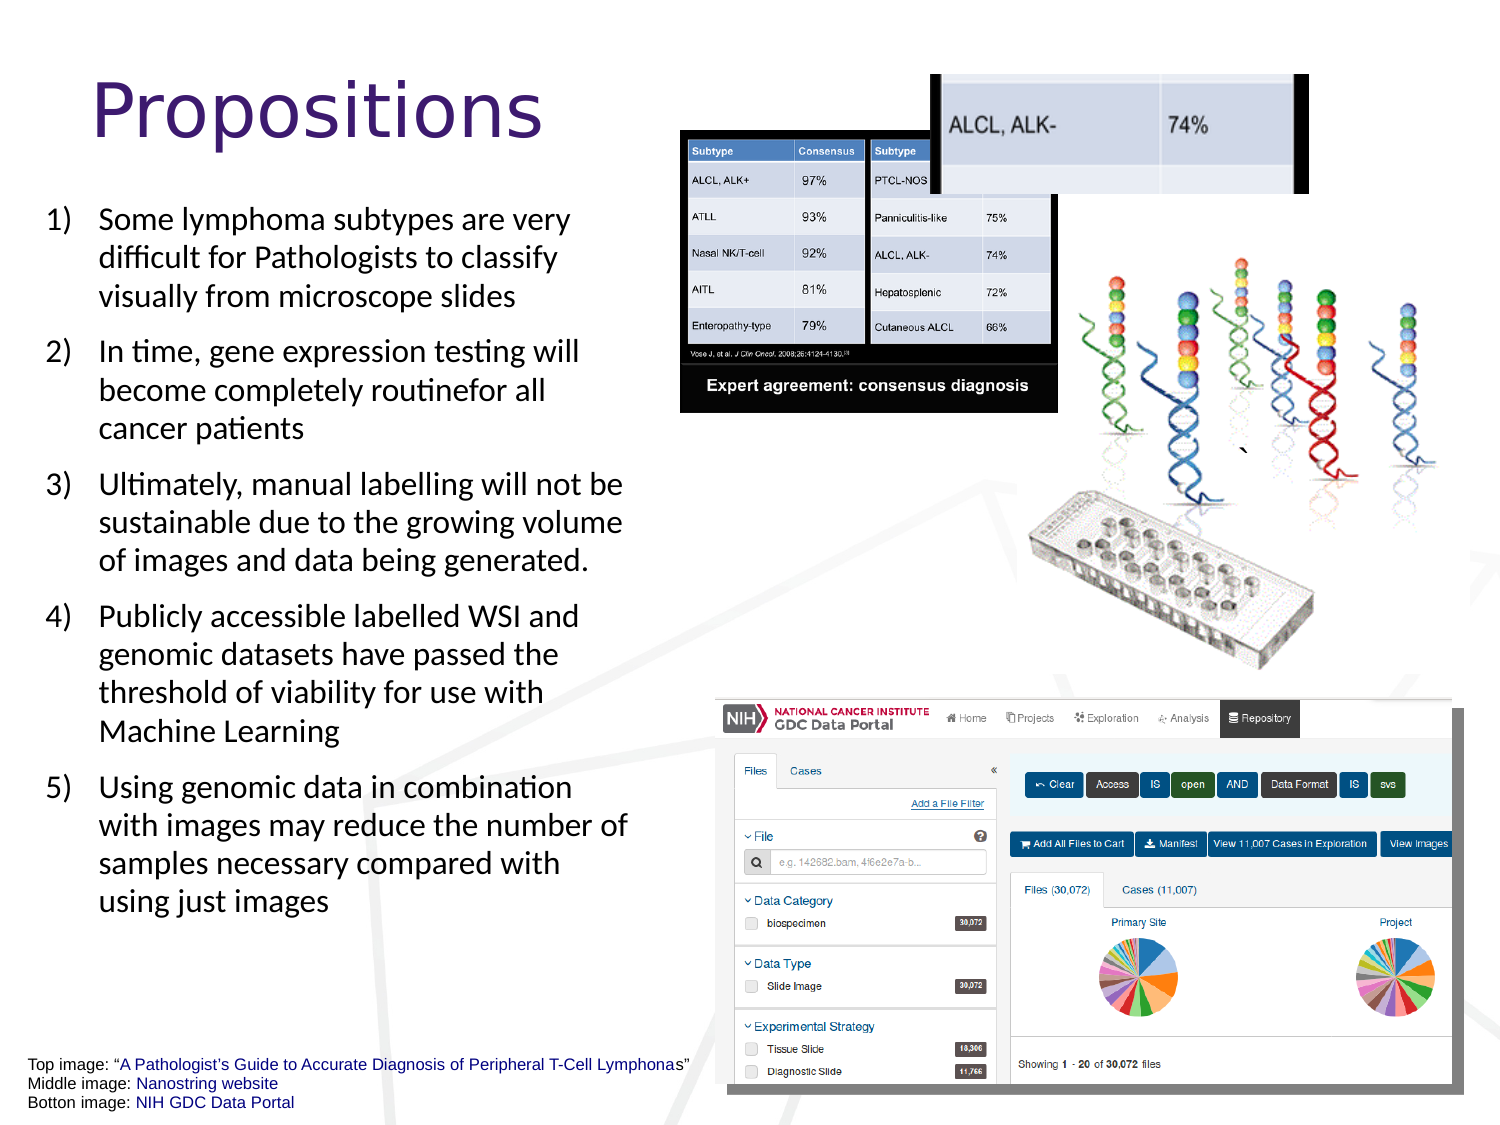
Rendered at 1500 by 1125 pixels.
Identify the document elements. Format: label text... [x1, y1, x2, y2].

picture [0, 0, 1500, 1125]
title Propositions [75, 45, 1423, 171]
list Some lymphoma subtypes are very difficult for Pathologists to classify visually from microscope slides In time, gene expression testing will become completely routinefor all cancer patients Ultimately, manual labelling will not be sustainable due to the growing volume of images and data being generated. Publicly accessible labelled WSI and genomic datasets have passed the threshold of viability for use with Machine Learning Using genomic data in combination with images may reduce the number of samples necessary compared with using just images [27, 200, 639, 982]
text_box Top image: “A Pathologist’s Guide to Accurate Diagnosis of Peripheral T-Cell Lymphonas” Middle image: Nanostring website Botton image: NIH GDC Data Portal [12, 1047, 1163, 1120]
